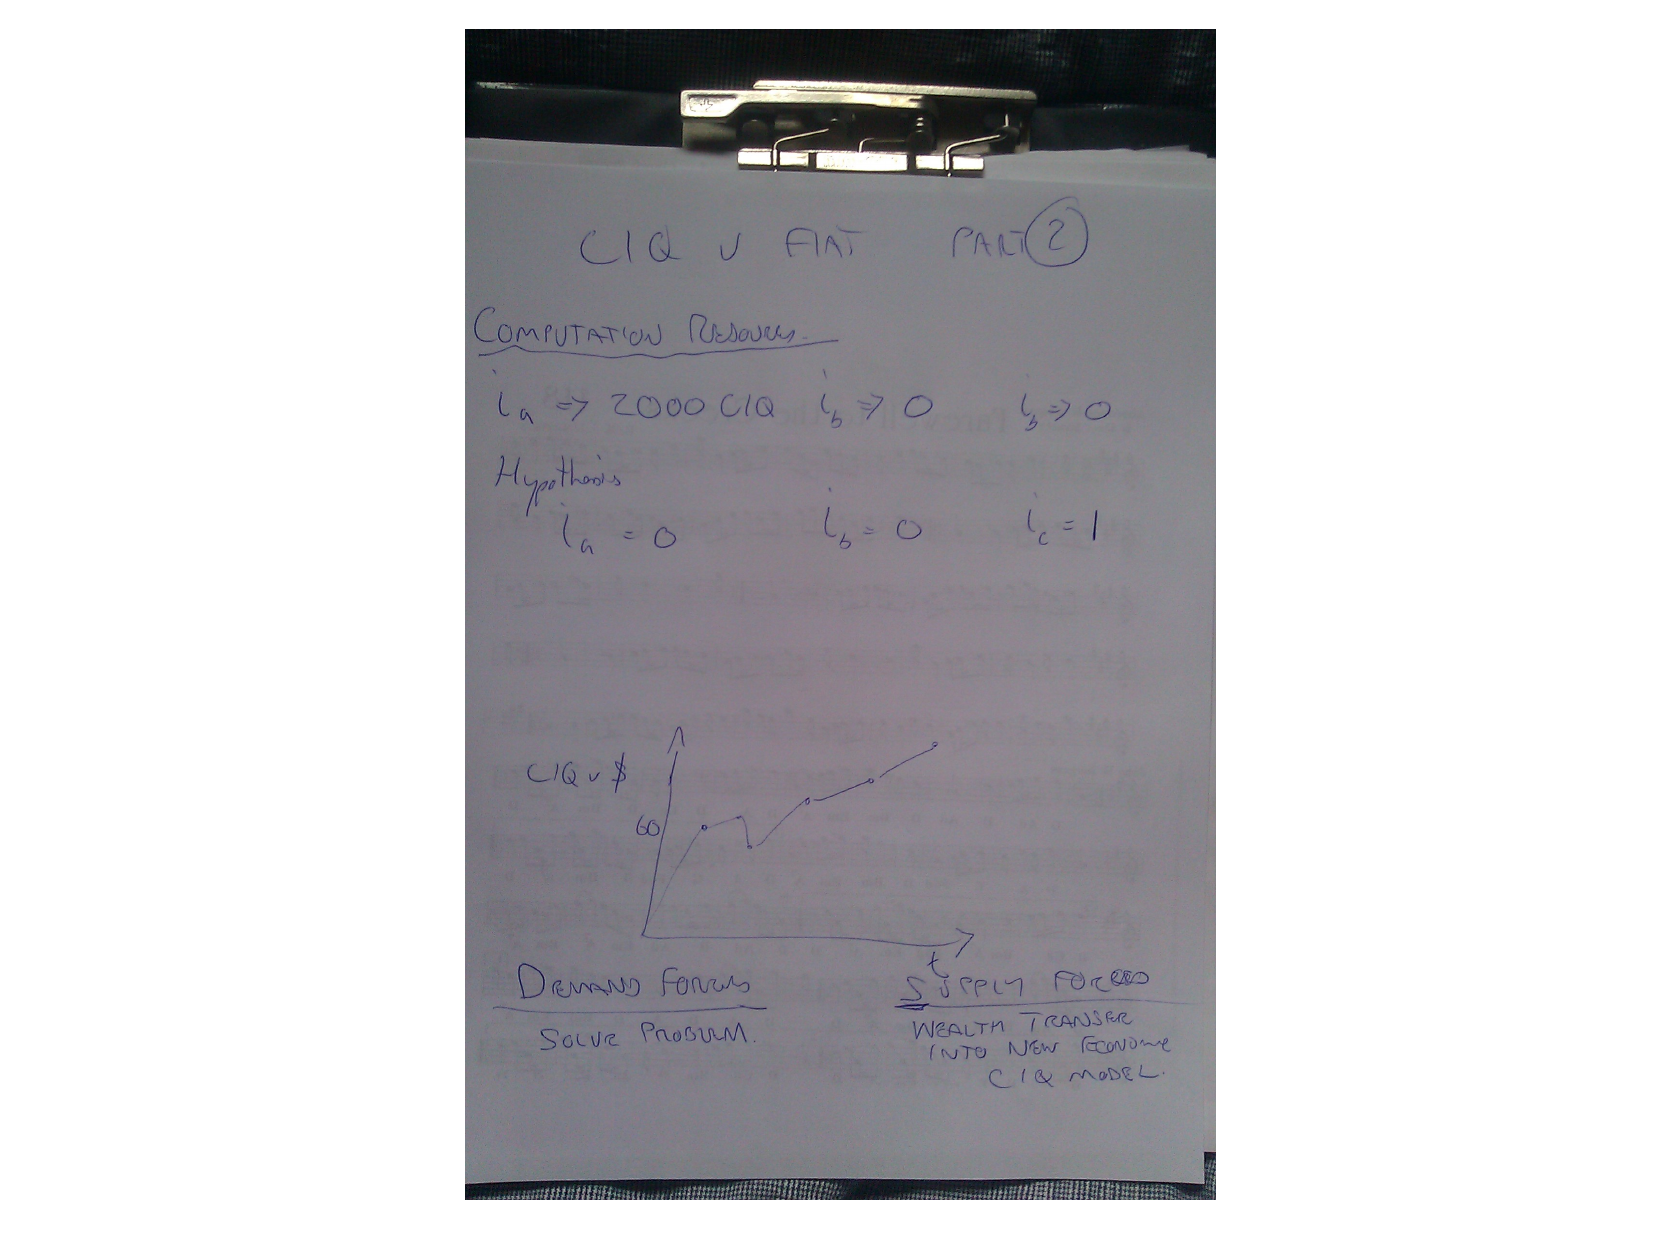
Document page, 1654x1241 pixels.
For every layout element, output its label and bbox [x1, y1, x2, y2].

picture [465, 29, 1216, 1201]
